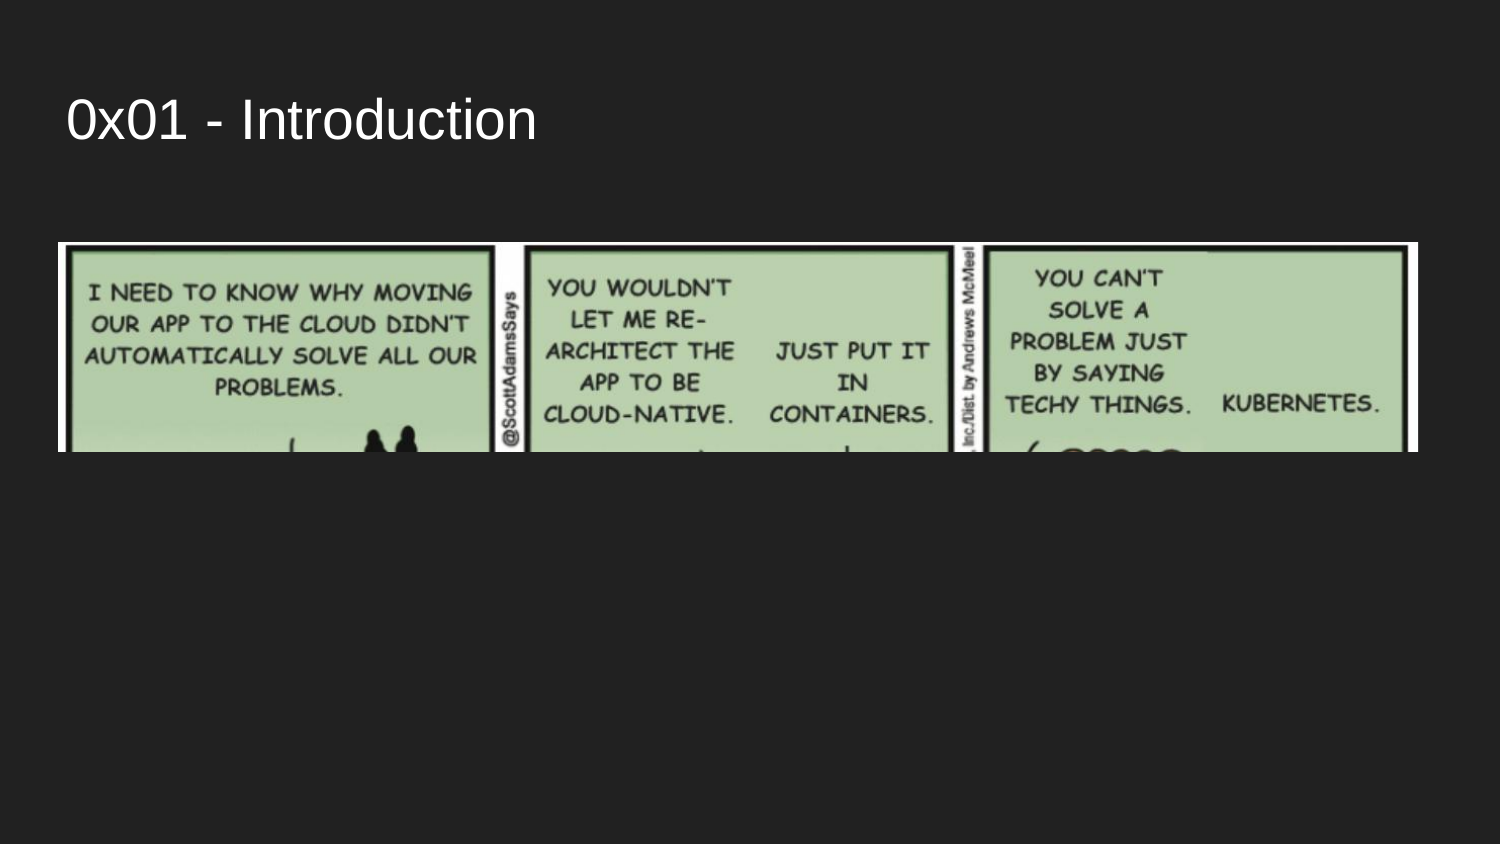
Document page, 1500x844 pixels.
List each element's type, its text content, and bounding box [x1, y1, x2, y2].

title 0x01 - Introduction [51, 72, 1449, 167]
picture [58, 242, 1419, 452]
